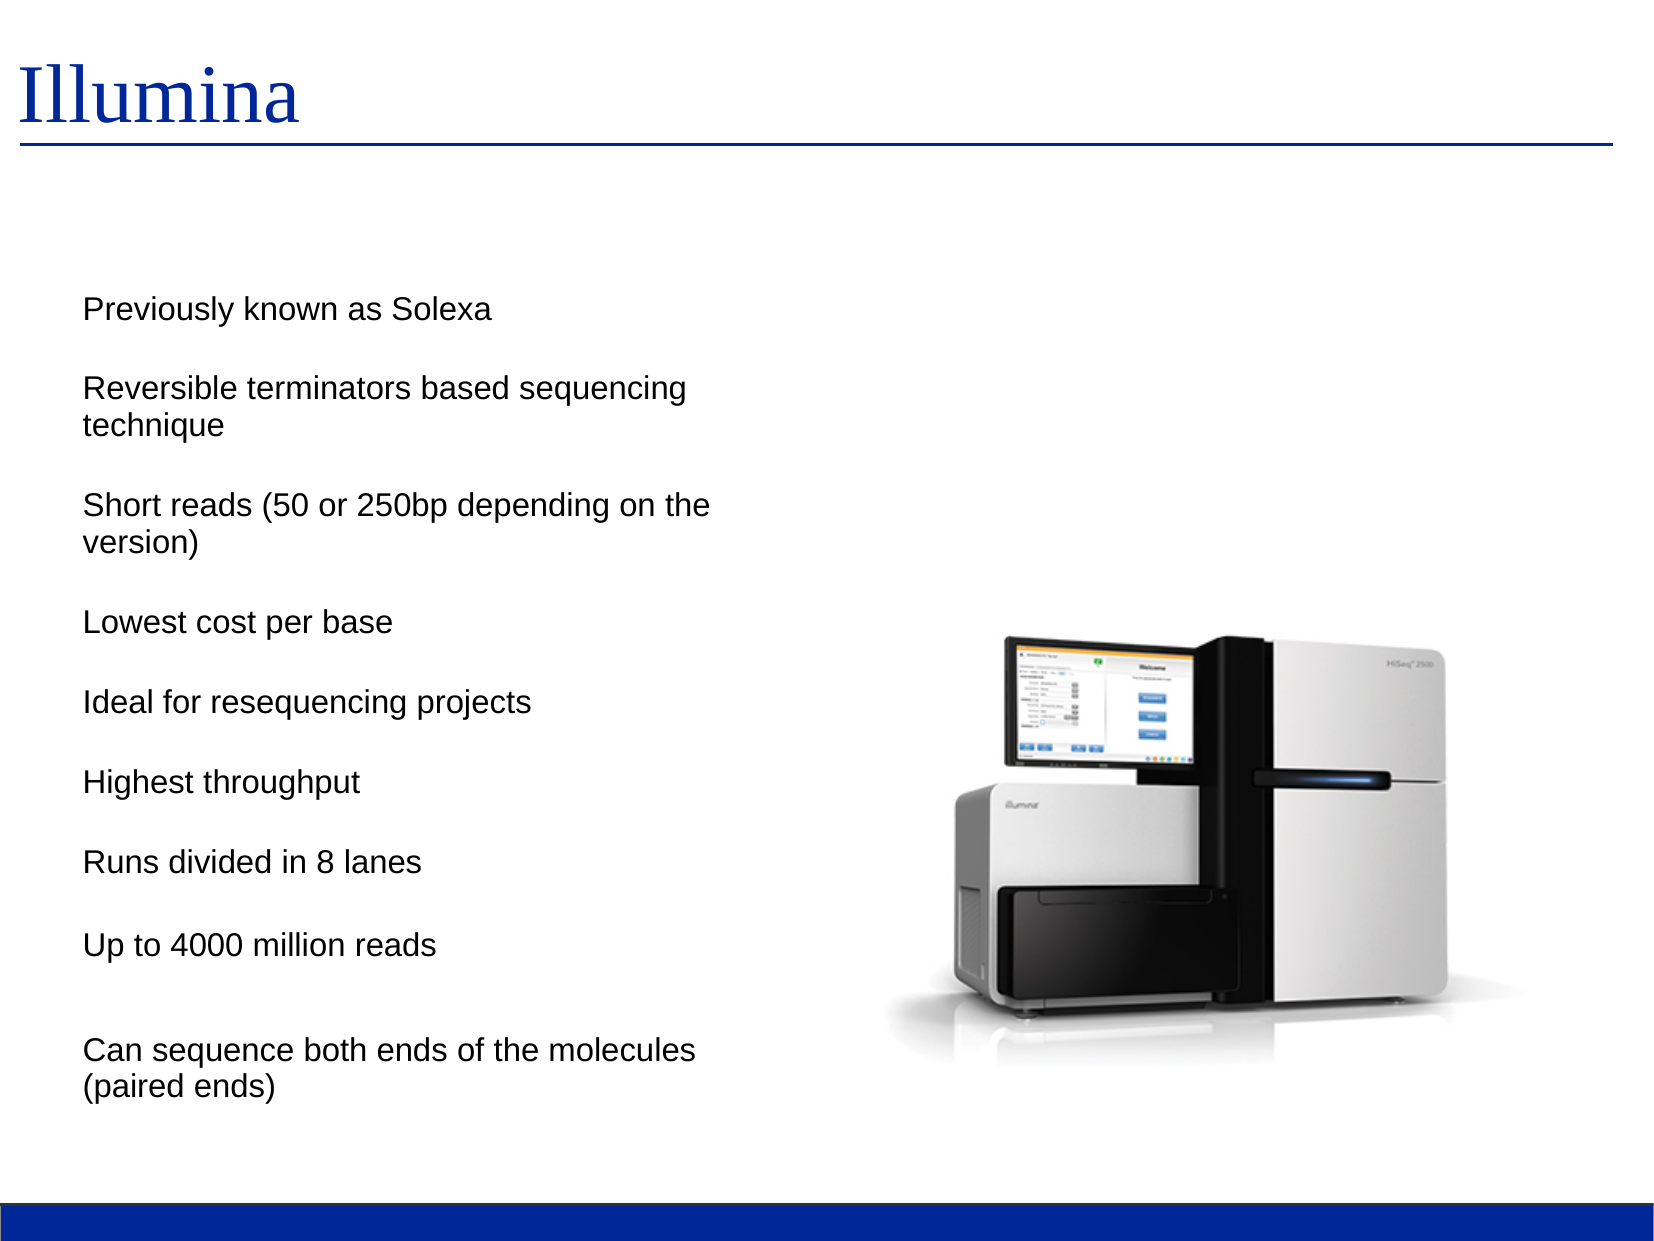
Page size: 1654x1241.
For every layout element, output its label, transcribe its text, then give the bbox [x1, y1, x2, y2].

list Previously known as Solexa Reversible terminators based sequencing technique Short reads (50 or 250bp depending on the version) Lowest cost per base Ideal for resequencing projects Highest throughput Runs divided in 8 lanes Up to 4000 million reads Can sequence both ends of the molecules (paired ends) [82, 290, 809, 1109]
picture [862, 599, 1532, 1093]
title Illumina [17, 0, 1589, 198]
